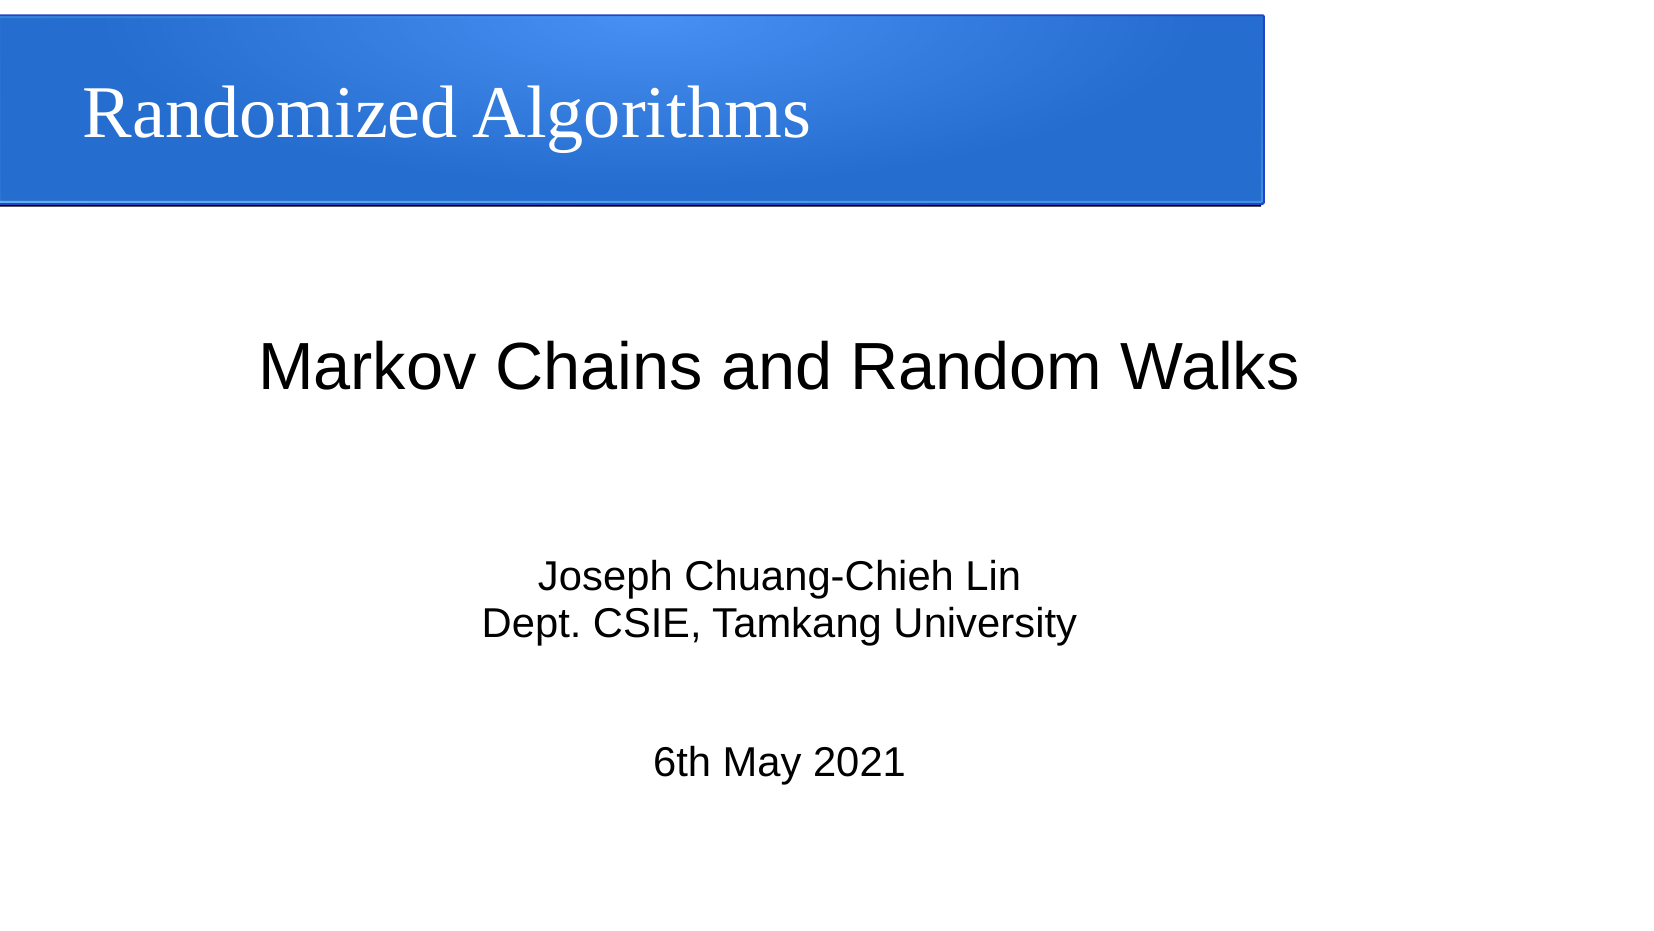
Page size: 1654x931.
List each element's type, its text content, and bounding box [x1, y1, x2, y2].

title Randomized Algorithms [82, 35, 1235, 189]
subtitle Markov Chains and Random Walks Joseph Chuang-Chieh Lin Dept. CSIE, Tamkang University 6th May 2021 [35, 224, 1524, 815]
